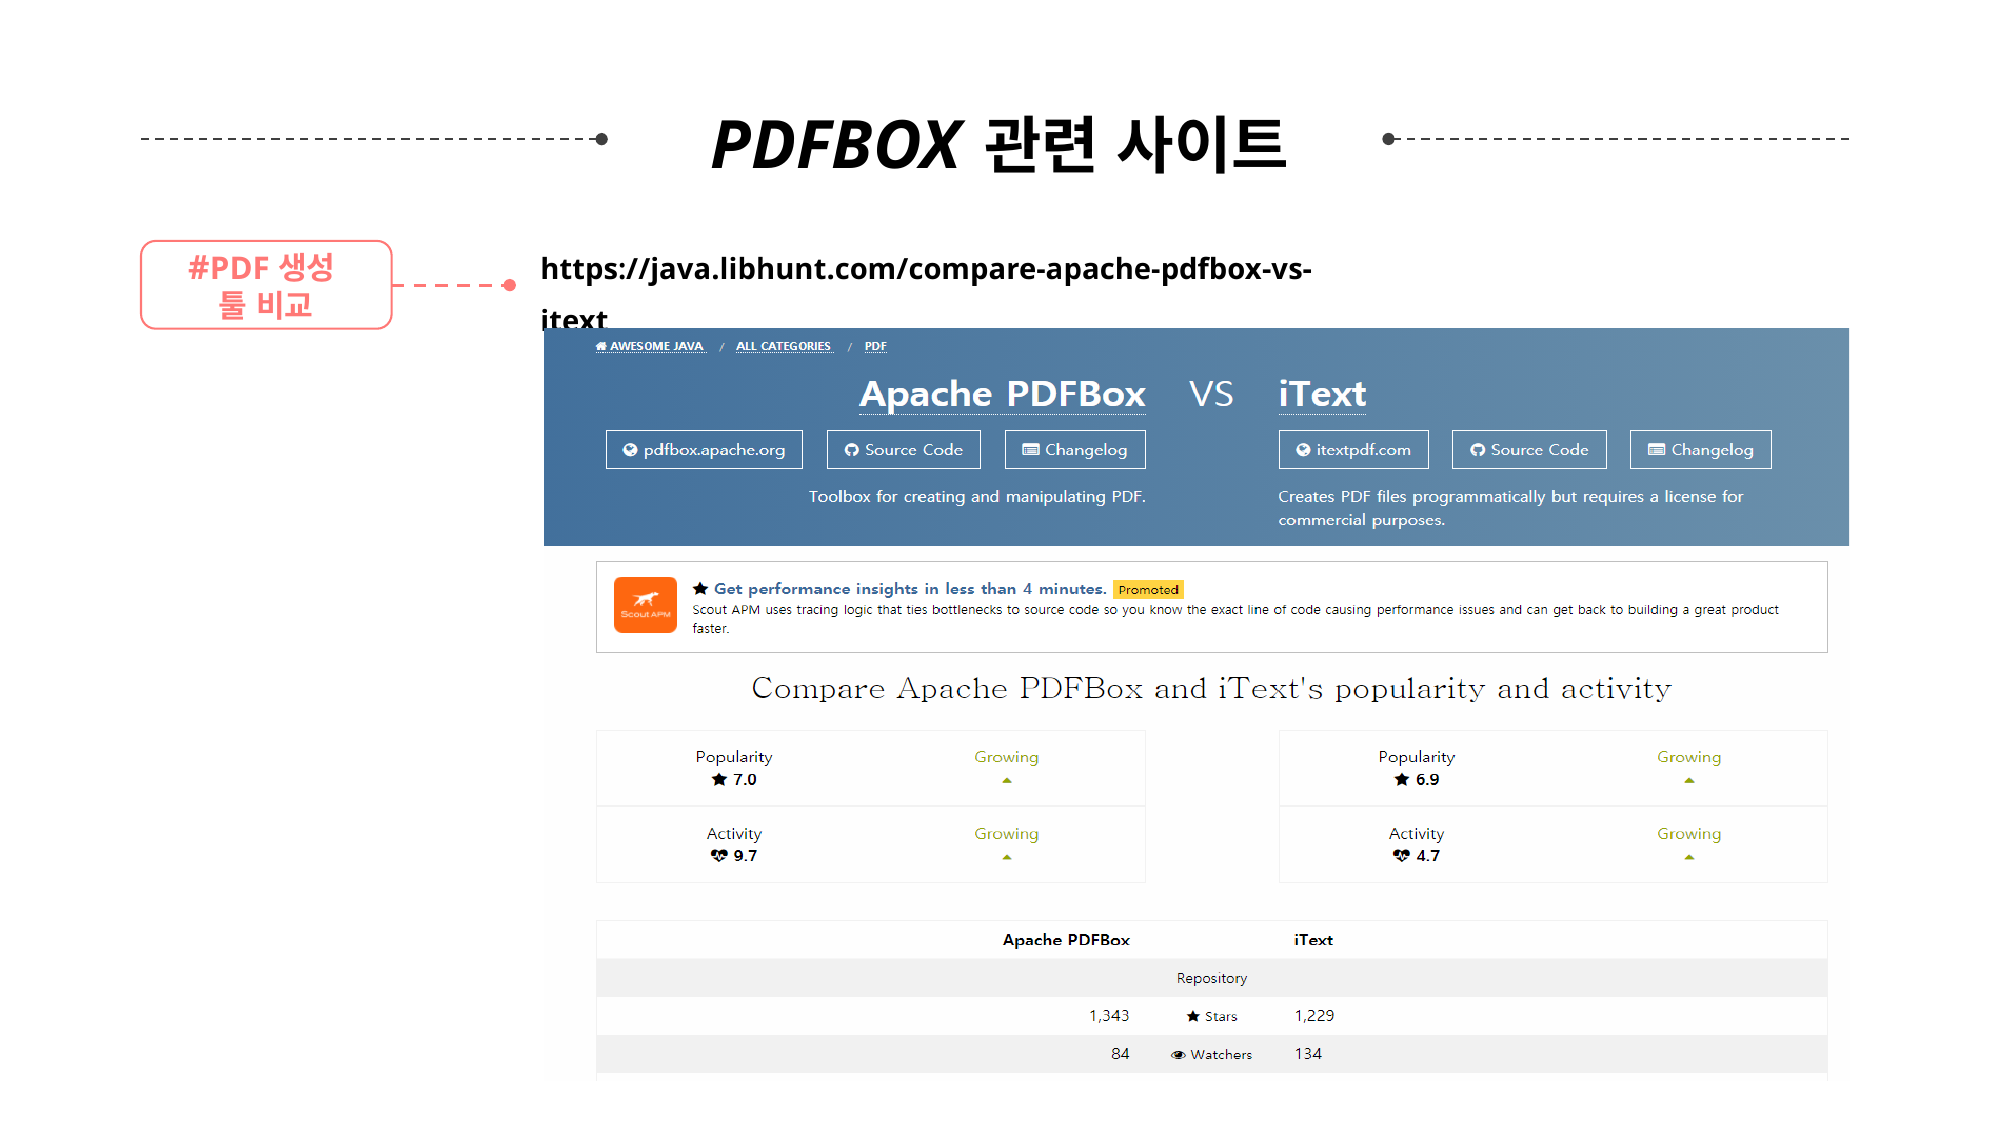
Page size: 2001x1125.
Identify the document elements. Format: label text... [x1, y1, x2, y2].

picture [544, 328, 1850, 1081]
text_box PDFBOX 관련 사이트 [613, 54, 1387, 191]
text_box #PDF 생성 툴 비교 [141, 240, 392, 329]
text_box https://java.libhunt.com/compare-apache-pdfbox-vs-itext [525, 247, 1387, 323]
